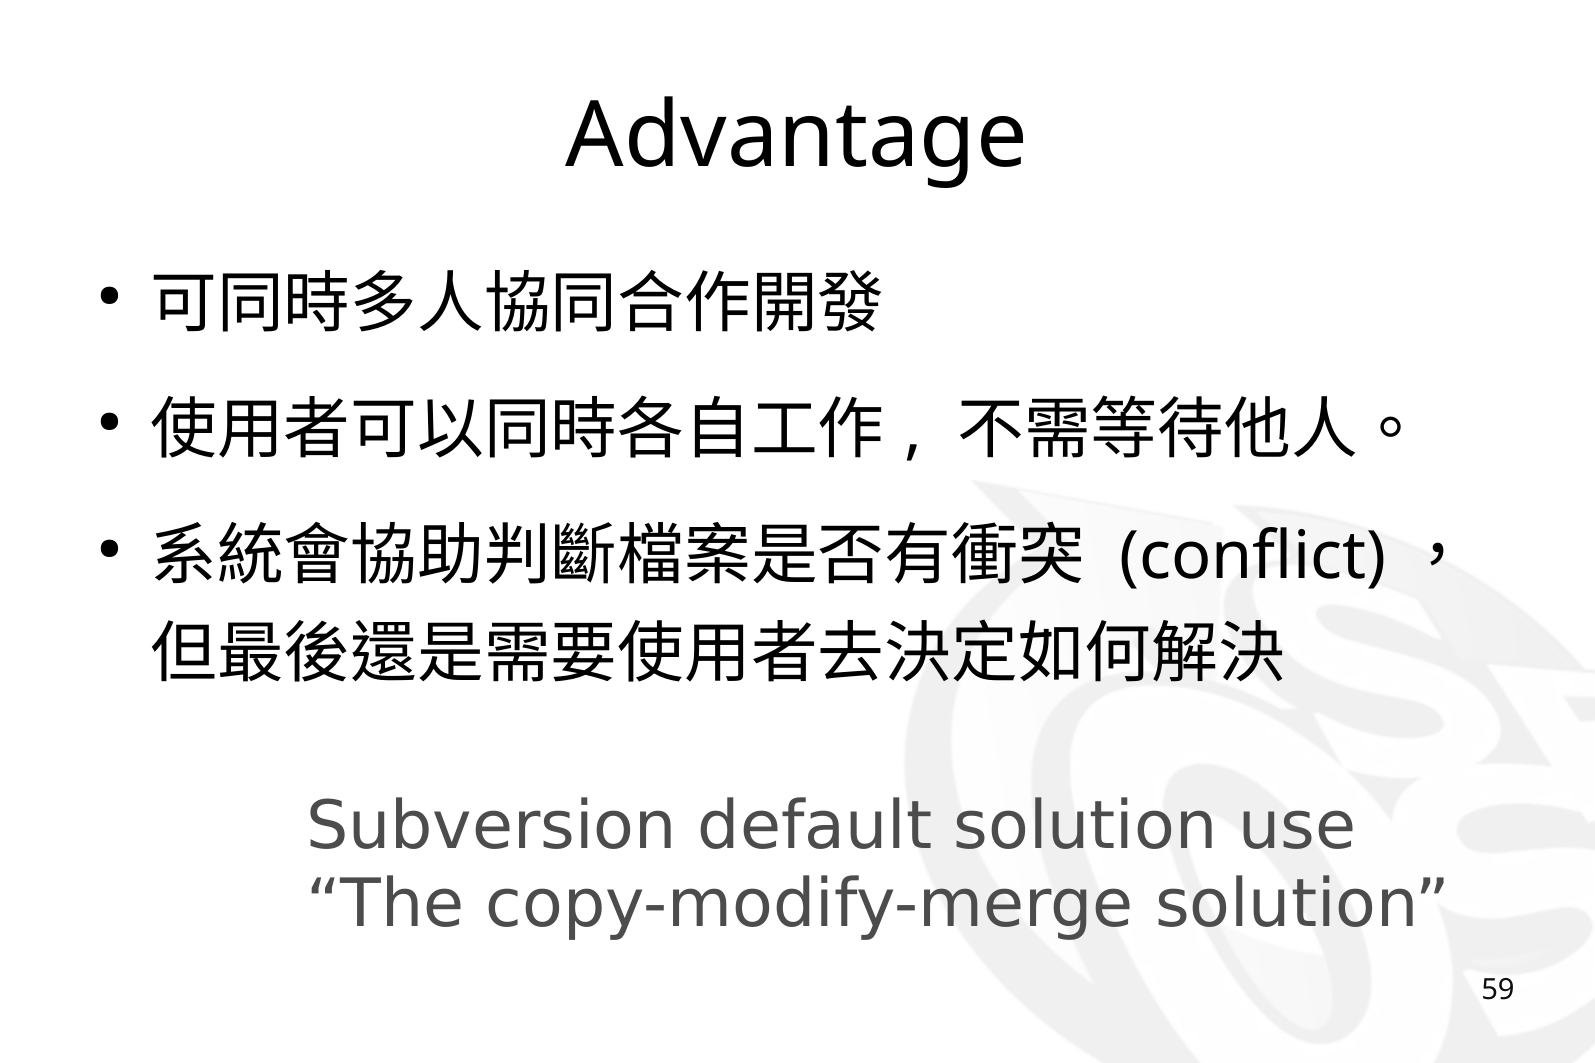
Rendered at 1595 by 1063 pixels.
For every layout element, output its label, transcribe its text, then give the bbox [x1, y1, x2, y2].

text_box Subversion default solution use “The copy-modify-merge solution” [288, 776, 1490, 953]
title Advantage [79, 42, 1515, 220]
list 可同時多人協同合作開發 使用者可以同時各自工作, 不需等待他人。 系統會協助判斷檔案是否有衝突 (conflict)，但最後還是需要使用者去決定如何解決 [79, 248, 1515, 619]
